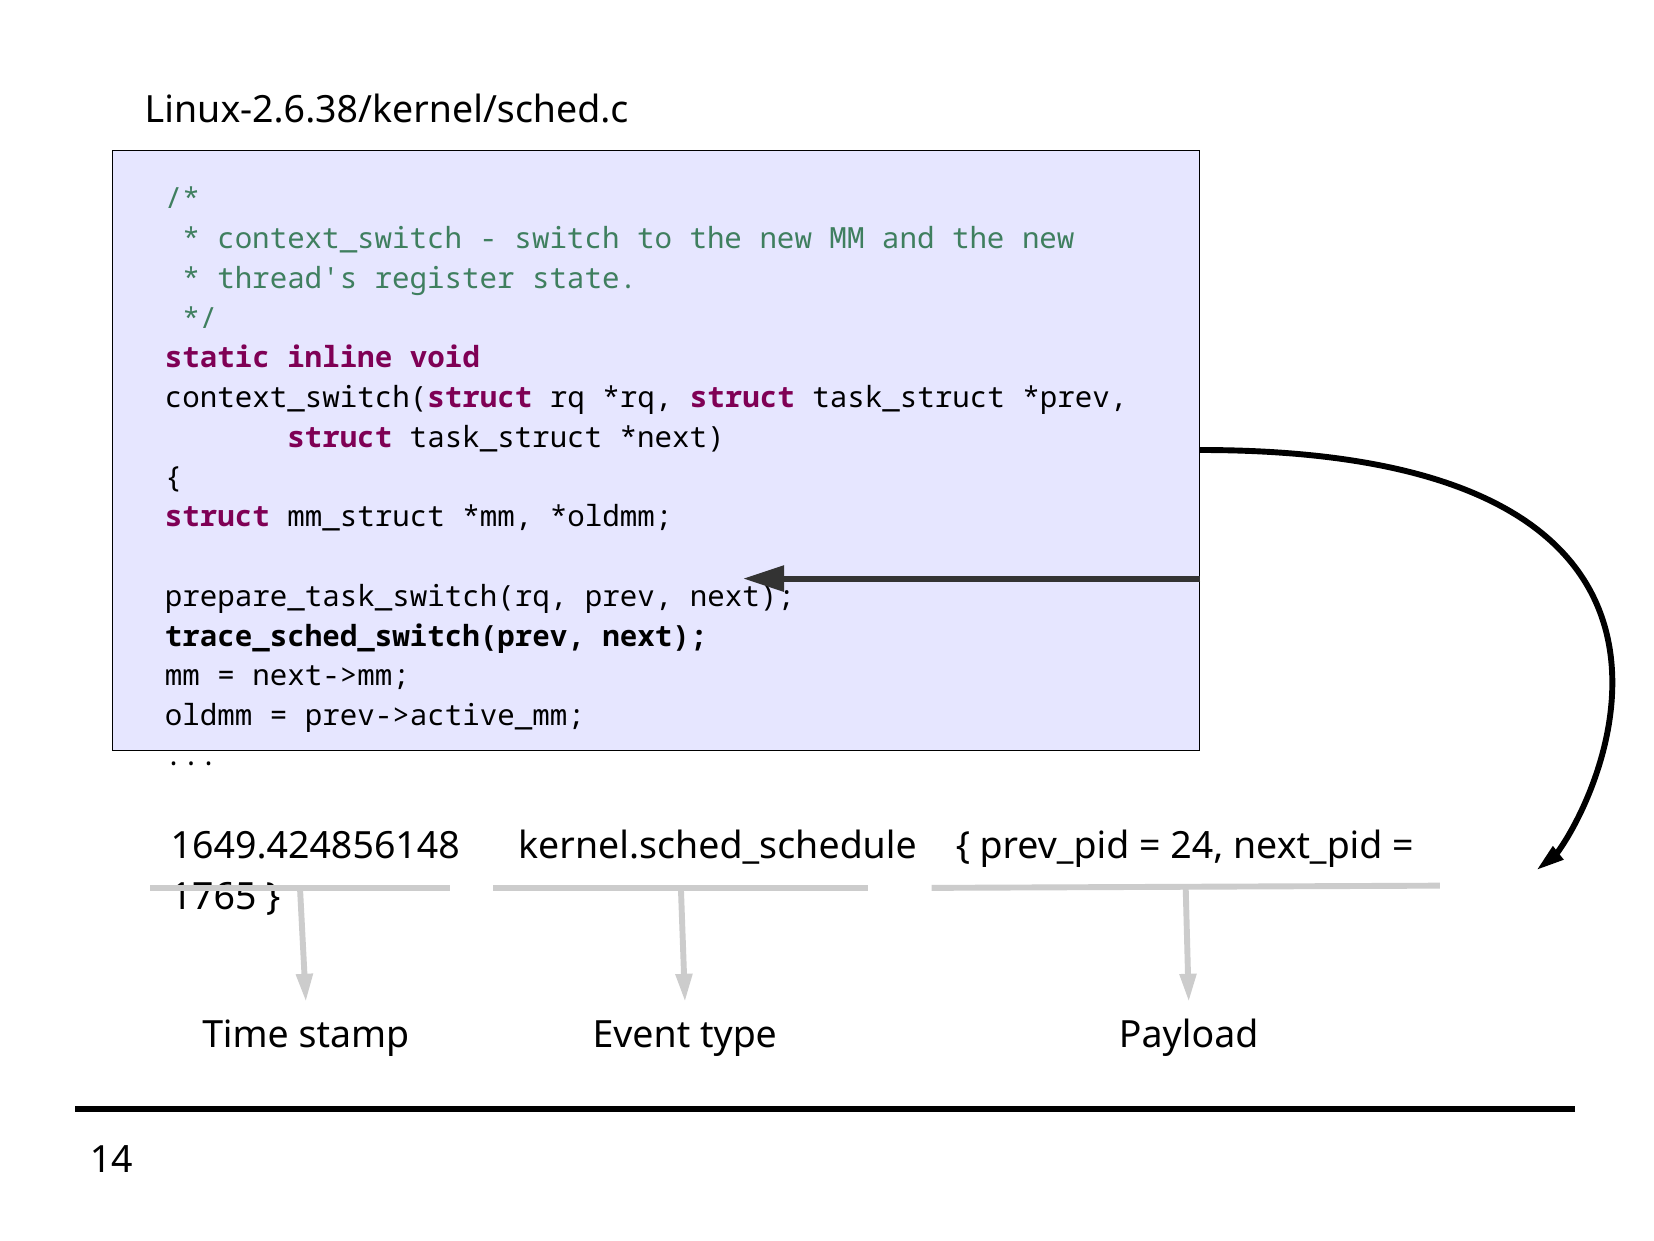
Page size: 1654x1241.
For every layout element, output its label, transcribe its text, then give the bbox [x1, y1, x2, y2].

text_box Time stamp [187, 1000, 413, 1064]
text_box [112, 150, 1200, 751]
text_box Payload [1104, 1000, 1269, 1064]
text_box Event type [577, 1000, 785, 1064]
text_box /* * context_switch - switch to the new MM and the new * thread's register state. */ static inline void context_switch(struct rq *rq, struct task_struct *prev, struct task_struct *next) { struct mm_struct *mm, *oldmm; prepare_task_switch(rq, prev, next); trace_sched_switch(prev, next); mm = next->mm; oldmm = prev->active_mm; ... [150, 170, 1163, 699]
text_box 1649.424856148 kernel.sched_schedule { prev_pid = 24, next_pid = 1765 } [155, 810, 1538, 875]
text_box Linux-2.6.38/kernel/sched.c [129, 75, 618, 139]
